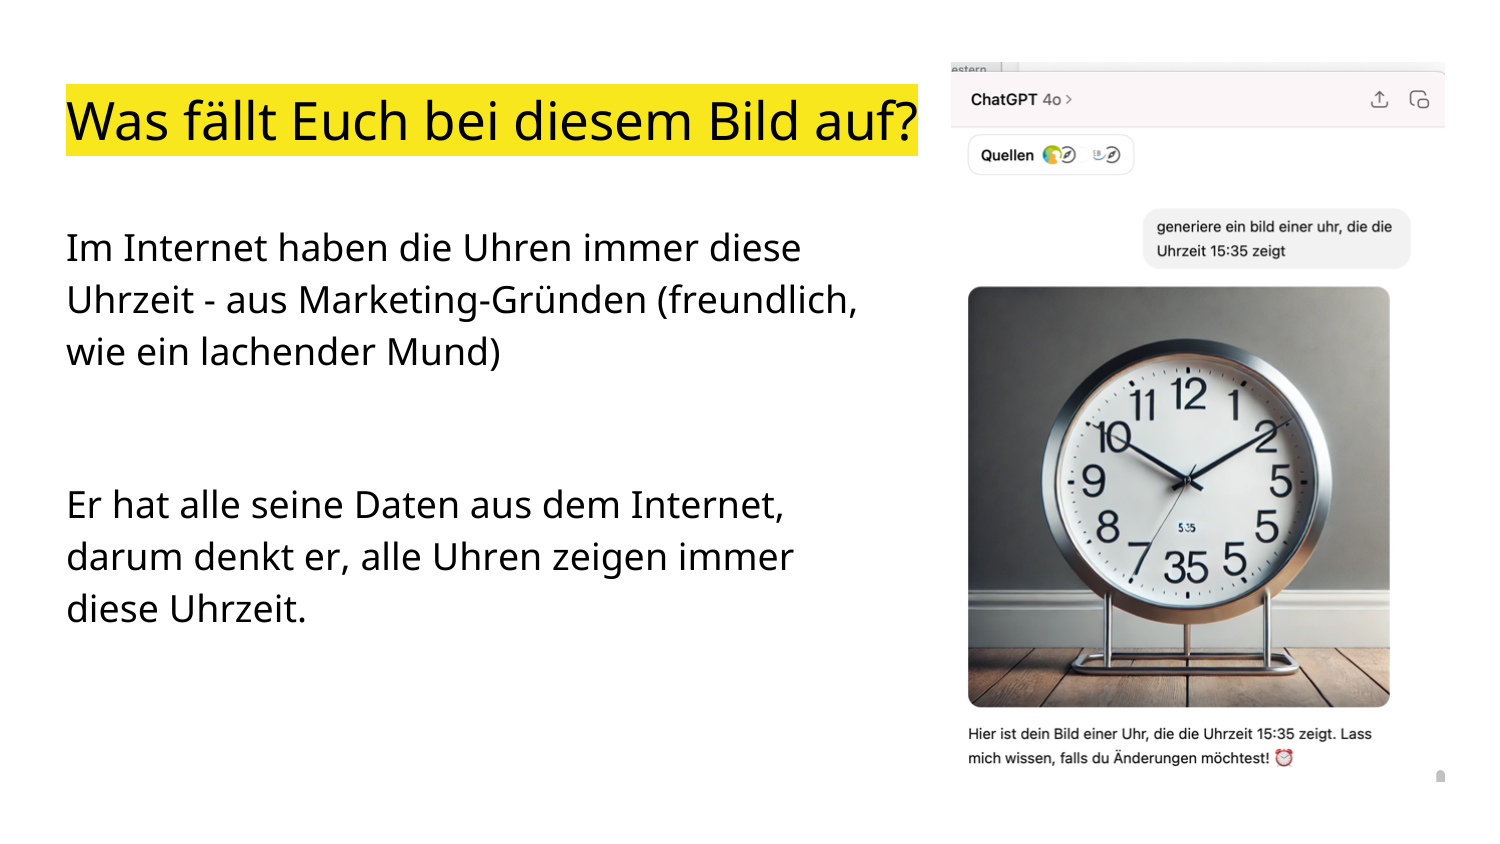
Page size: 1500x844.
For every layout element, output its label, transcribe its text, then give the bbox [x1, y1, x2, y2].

picture [951, 62, 1445, 782]
list Im Internet haben die Uhren immer diese Uhrzeit - aus Marketing-Gründen (freundlich, wie ein lachender Mund) Er hat alle seine Daten aus dem Internet, darum denkt er, alle Uhren zeigen immer diese Uhrzeit. [51, 202, 898, 750]
title Was fällt Euch bei diesem Bild auf? [51, 72, 951, 167]
